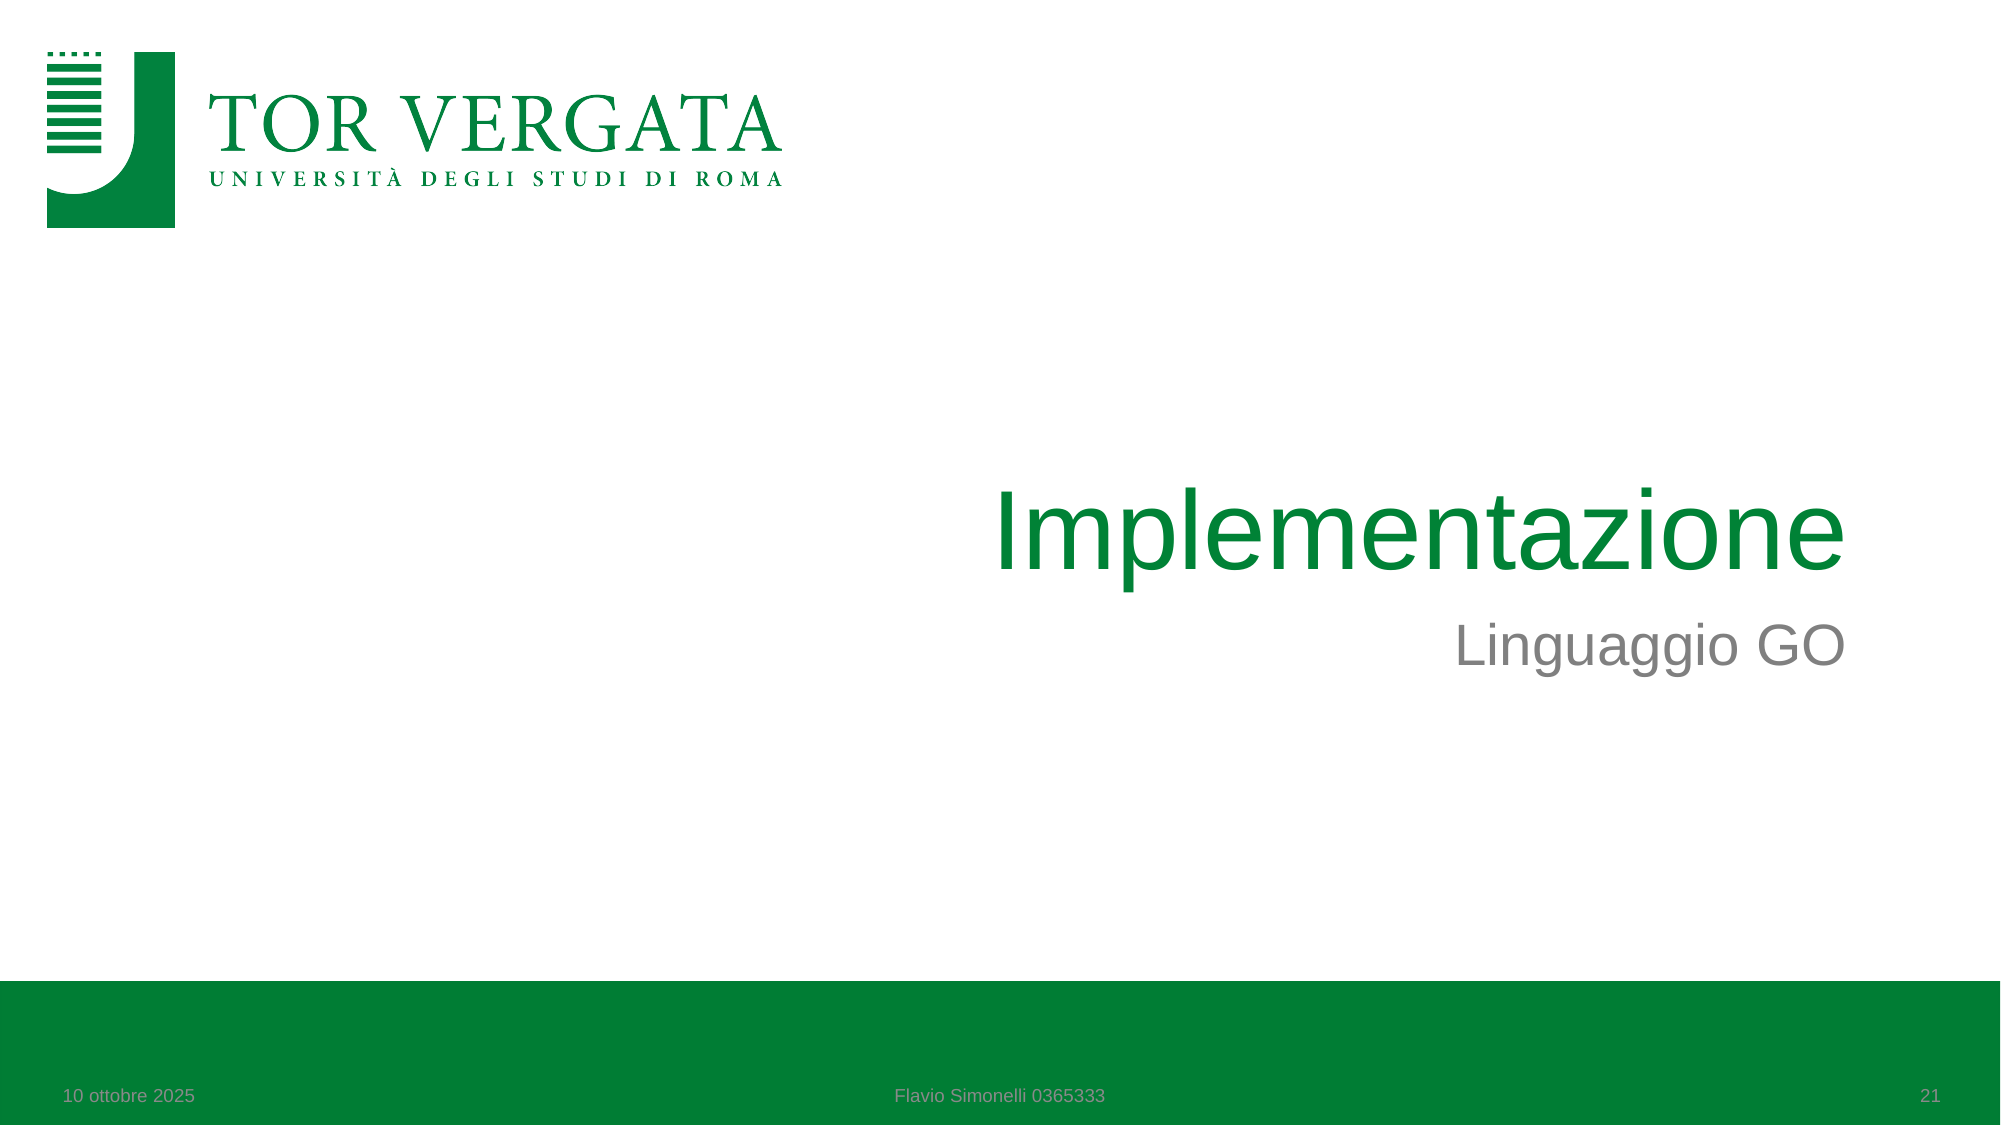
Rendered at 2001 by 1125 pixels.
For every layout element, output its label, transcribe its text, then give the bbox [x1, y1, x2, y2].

picture [47, 52, 782, 228]
footer Flavio Simonelli 0365333 [662, 1065, 1338, 1125]
subtitle Linguaggio GO [62, 599, 1863, 780]
title Implementazione [62, 329, 1863, 599]
slide_number 10 ottobre 2025 [47, 1065, 498, 1125]
